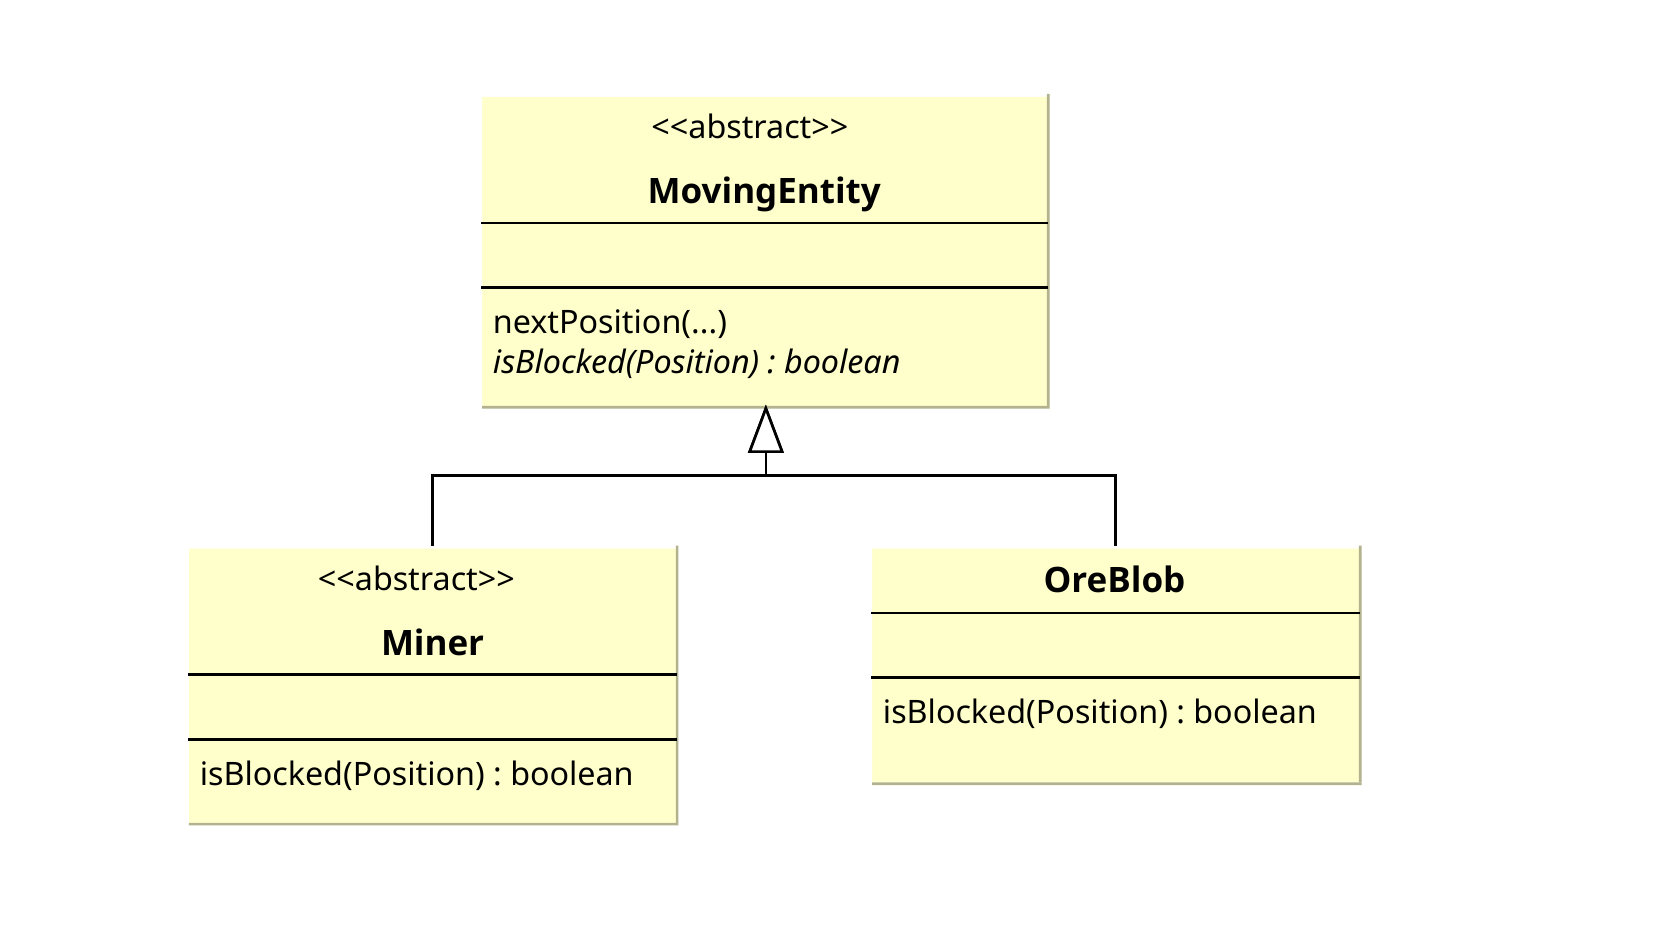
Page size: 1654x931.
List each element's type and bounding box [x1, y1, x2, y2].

picture [144, 52, 1404, 868]
